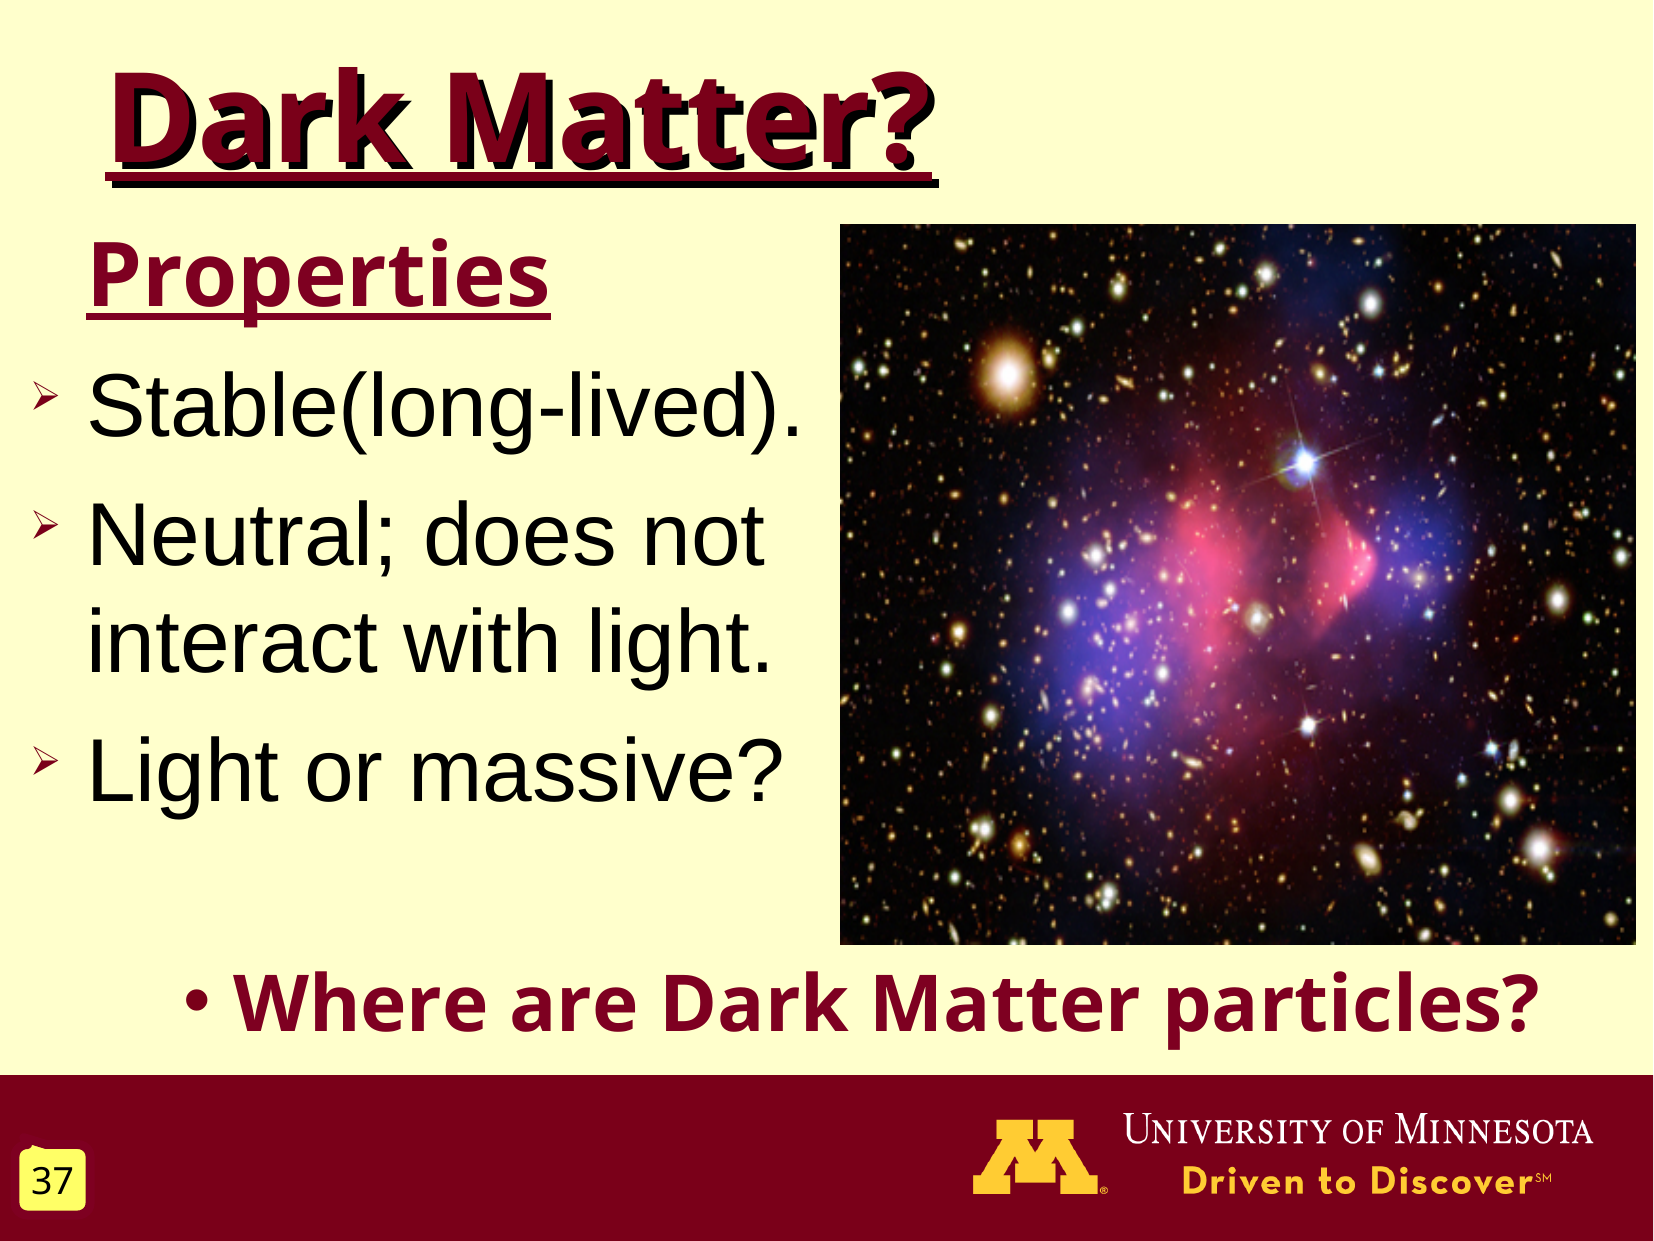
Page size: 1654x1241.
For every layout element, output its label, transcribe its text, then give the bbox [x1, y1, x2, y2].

picture [0, 1075, 1654, 1241]
title Dark Matter? [90, 30, 1496, 196]
text_box 37 [15, 1137, 91, 1216]
list Where are Dark Matter particles? [168, 945, 1561, 1066]
list Properties Stable(long-lived). Neutral; does not interact with light. Light or massive? [15, 210, 931, 946]
picture [840, 224, 1636, 946]
